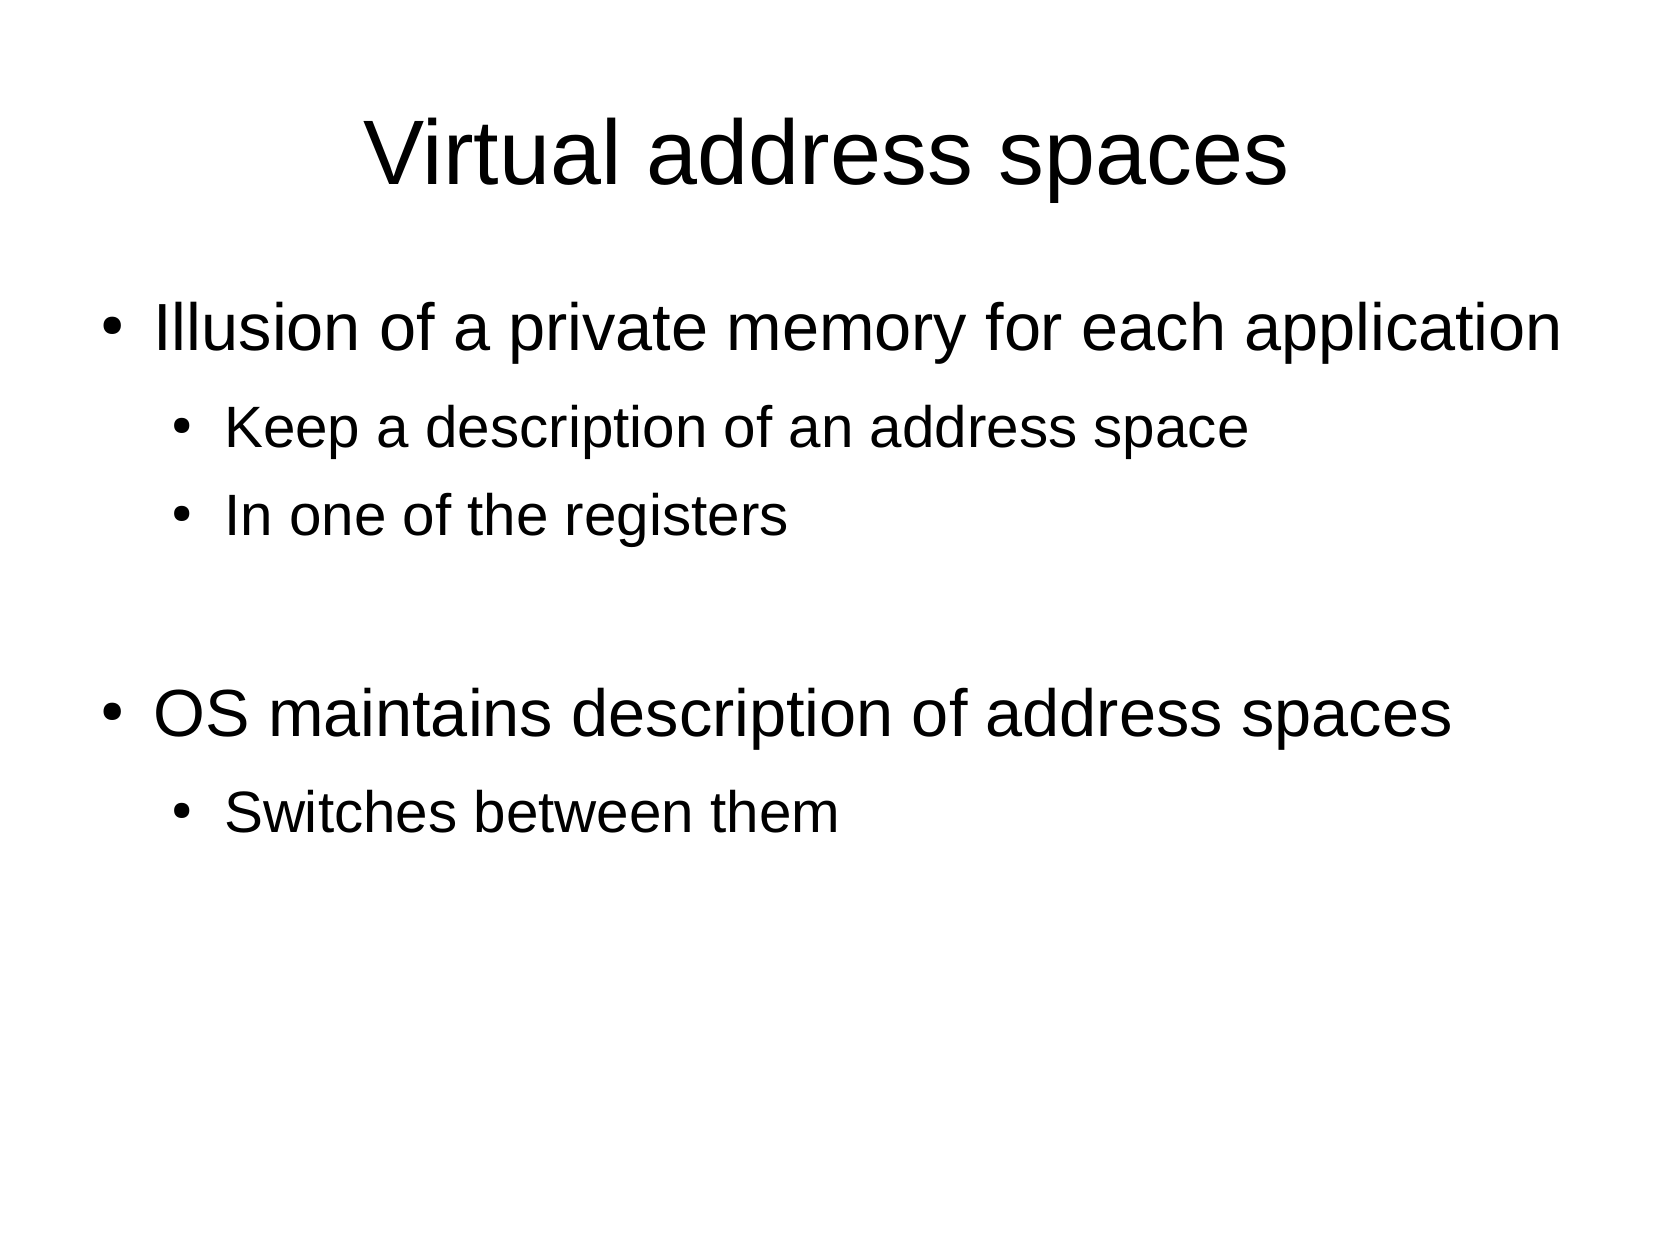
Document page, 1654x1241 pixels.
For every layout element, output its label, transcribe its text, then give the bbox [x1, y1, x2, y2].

list Illusion of a private memory for each application Keep a description of an address space In one of the registers OS maintains description of address spaces Switches between them [82, 290, 1571, 1010]
title Virtual address spaces [82, 49, 1571, 257]
